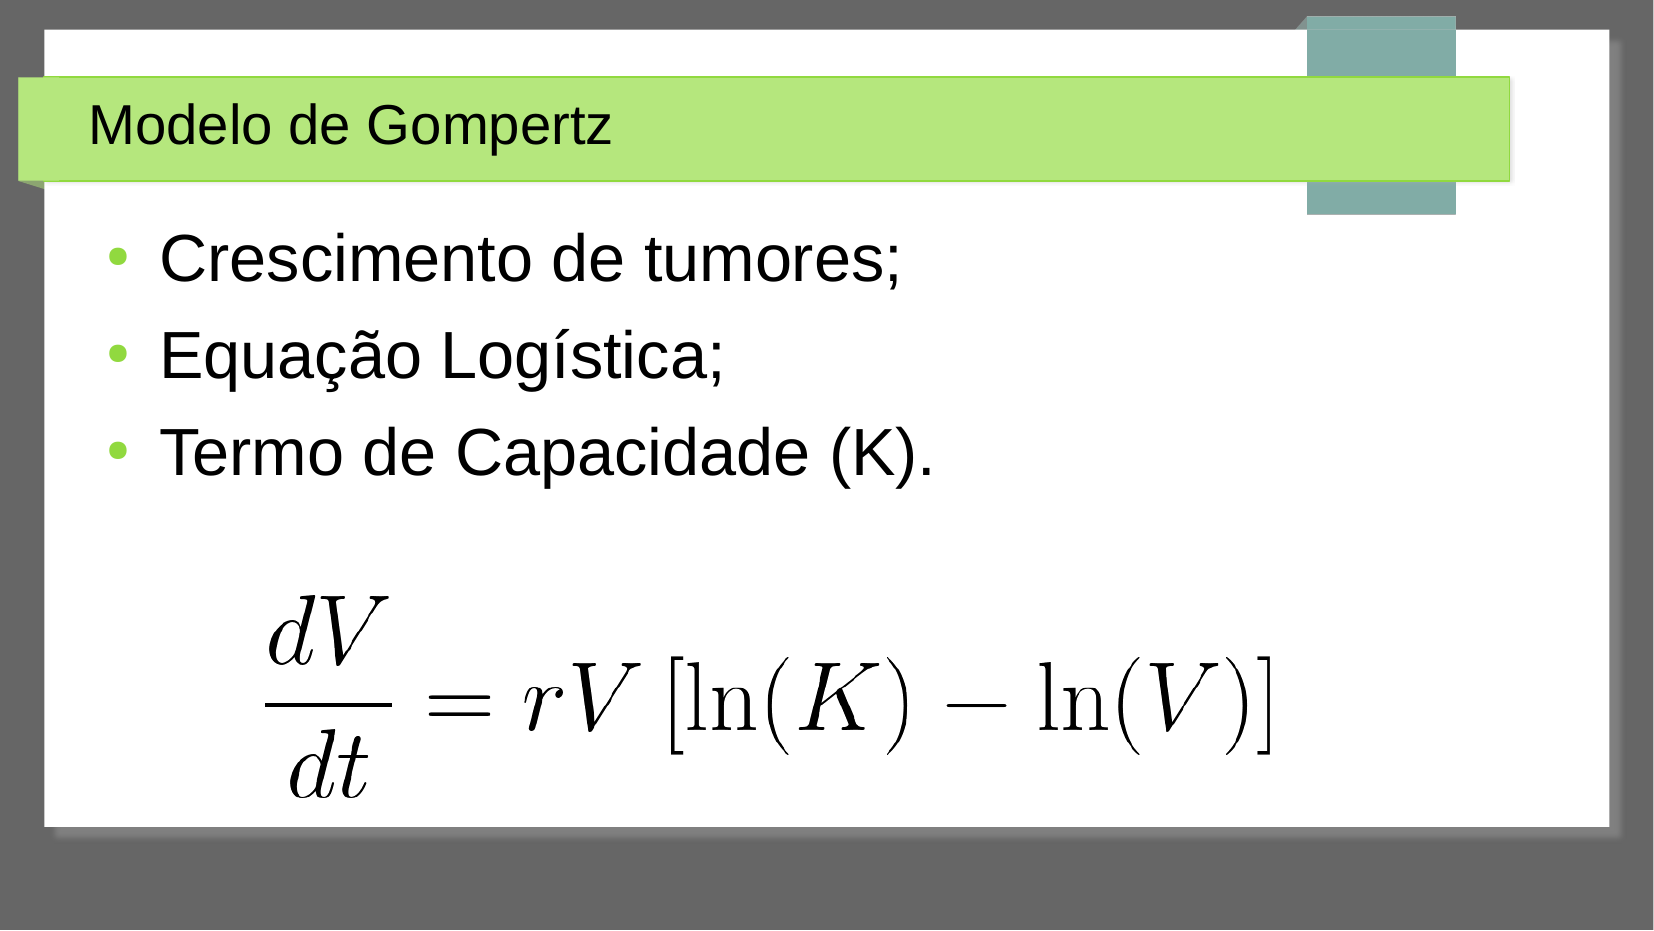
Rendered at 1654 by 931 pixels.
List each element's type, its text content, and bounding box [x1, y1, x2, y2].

list Crescimento de tumores; Equação Logística; Termo de Capacidade (K). [88, 221, 1565, 813]
title Modelo de Gompertz [88, 73, 1506, 178]
picture [265, 595, 1270, 798]
